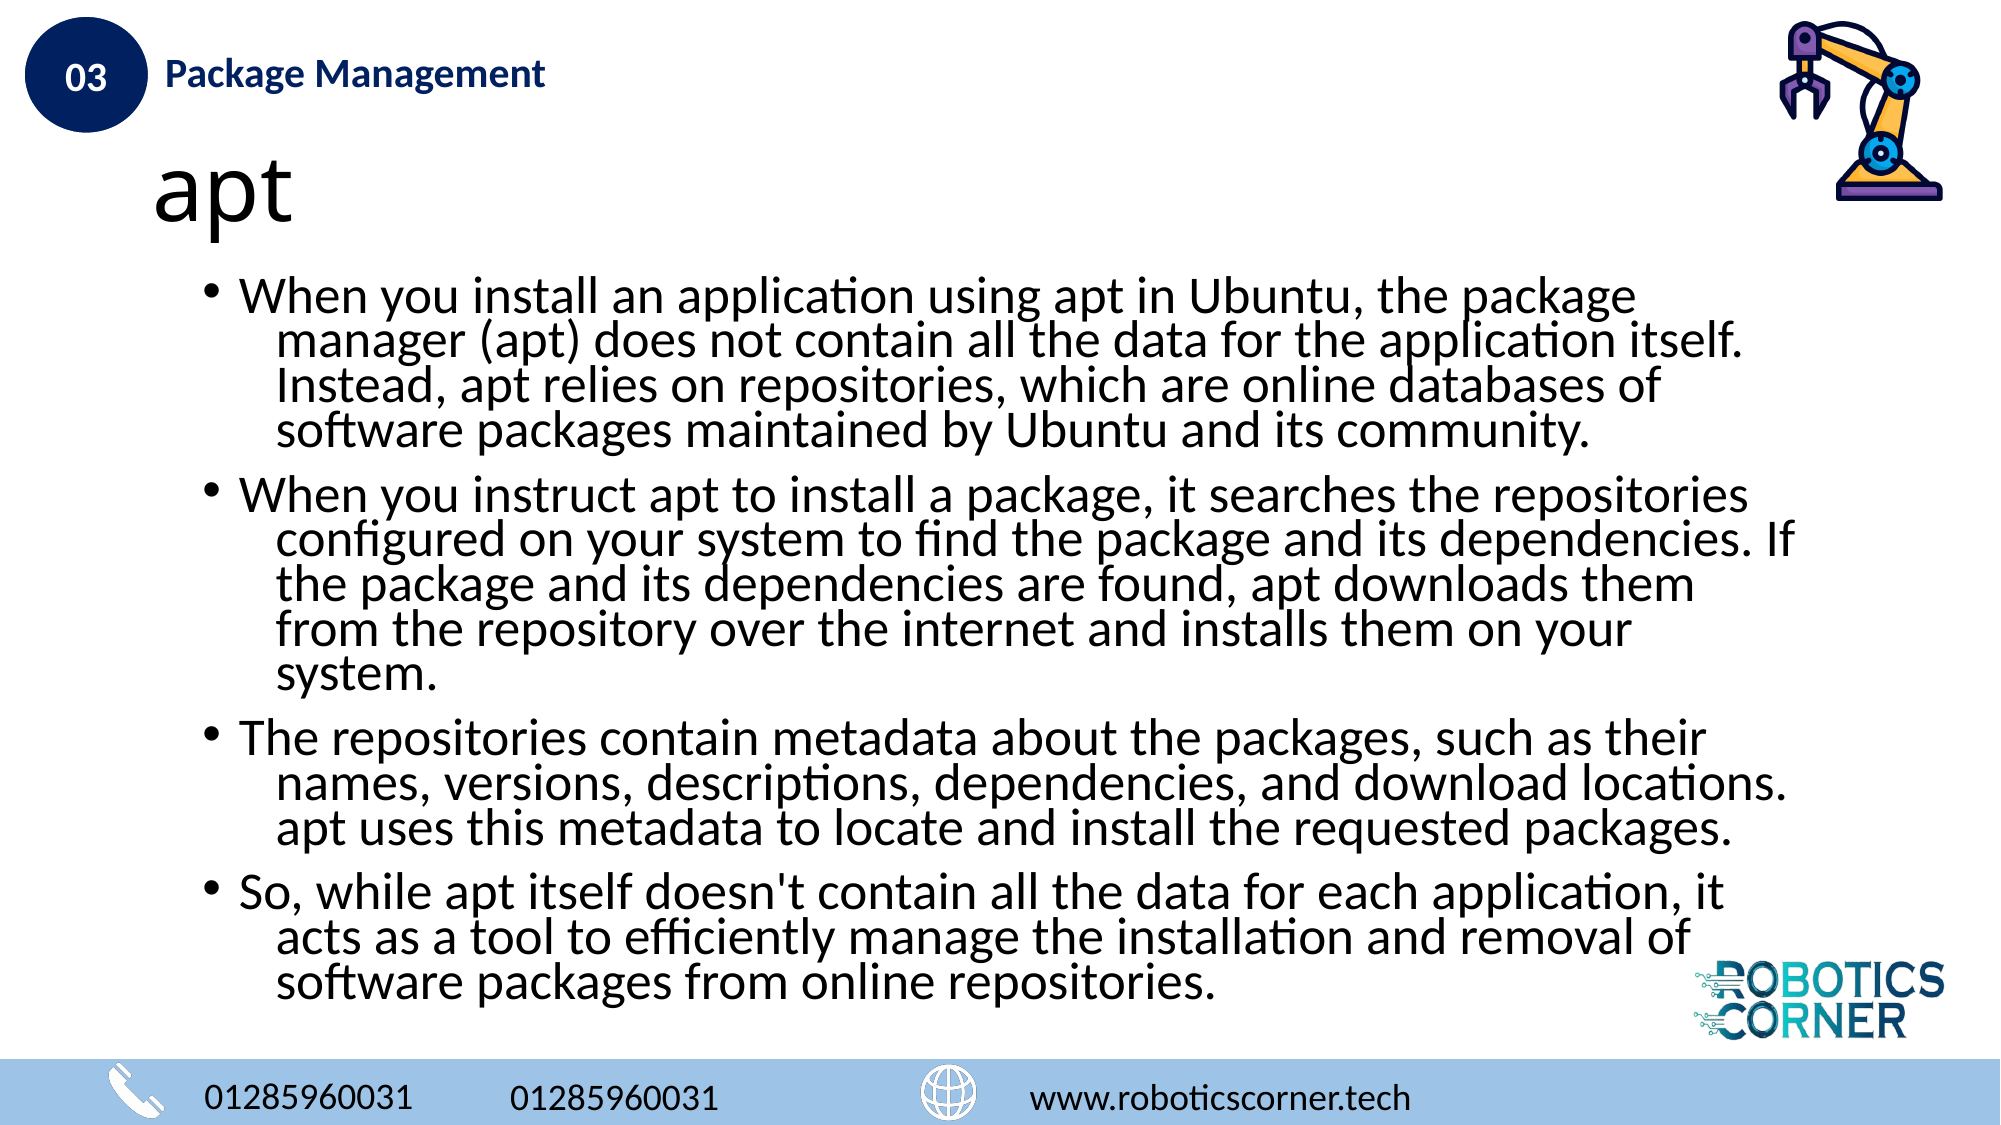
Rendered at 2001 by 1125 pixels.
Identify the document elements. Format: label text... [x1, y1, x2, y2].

text_box [1953, 1059, 2000, 1125]
text_box 03 [22, 14, 150, 136]
text_box www.roboticscorner.tech [1014, 1065, 1546, 1125]
picture [103, 1057, 170, 1124]
picture [1771, 21, 1951, 201]
list When you install an application using apt in Ubuntu, the package manager (apt) does not contain all the data for the application itself. Instead, apt relies on repositories, which are online databases of software packages maintained by Ubuntu and its community. When you instruct apt to install a package, it searches the repositories configured on your system to find the package and its dependencies. If the package and its dependencies are found, apt downloads them from the repository over the internet and installs them on your system. The repositories contain metadata about the packages, such as their names, versions, descriptions, dependencies, and download locations. apt uses this metadata to locate and install the requested packages. So, while apt itself doesn't contain all the data for each application, it acts as a tool to efficiently manage the installation and removal of software packages from online repositories. [187, 270, 1813, 1052]
title apt [137, 82, 1863, 300]
picture [1680, 859, 1953, 1125]
text_box [981, 1059, 1680, 1125]
text_box Package Management [150, 38, 622, 154]
text_box 01285960031 [495, 1064, 827, 1125]
text_box 01285960031 [189, 1064, 495, 1125]
picture [915, 1059, 981, 1125]
text_box [0, 1059, 915, 1125]
